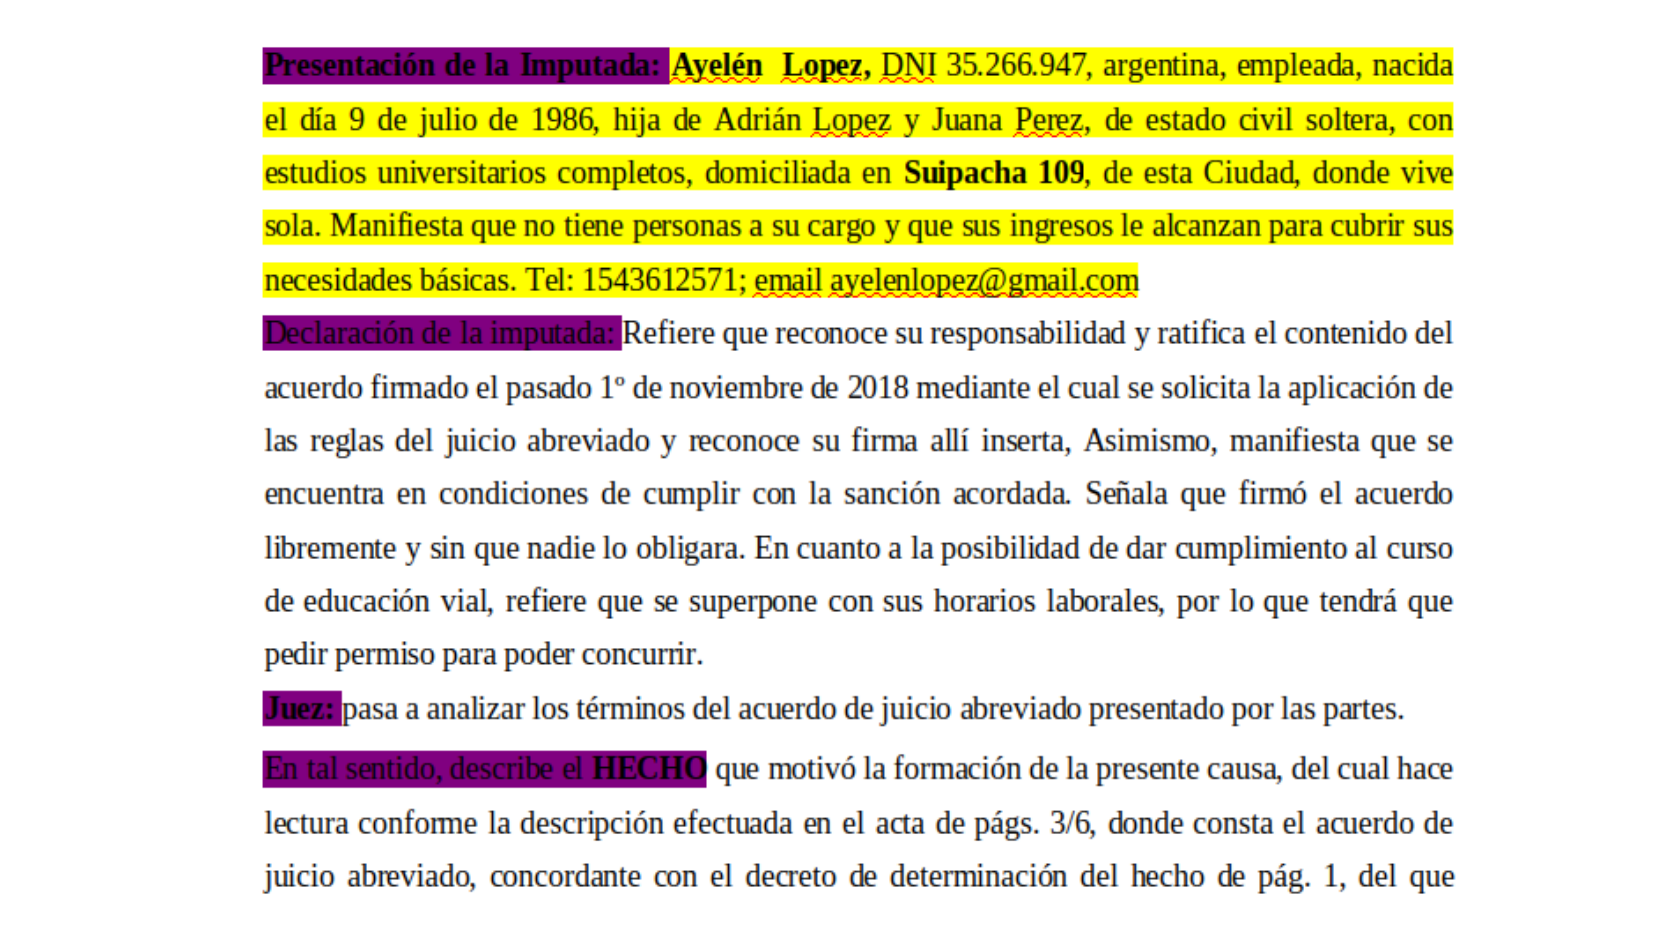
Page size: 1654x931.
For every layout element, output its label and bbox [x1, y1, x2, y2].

picture [217, 35, 1524, 914]
